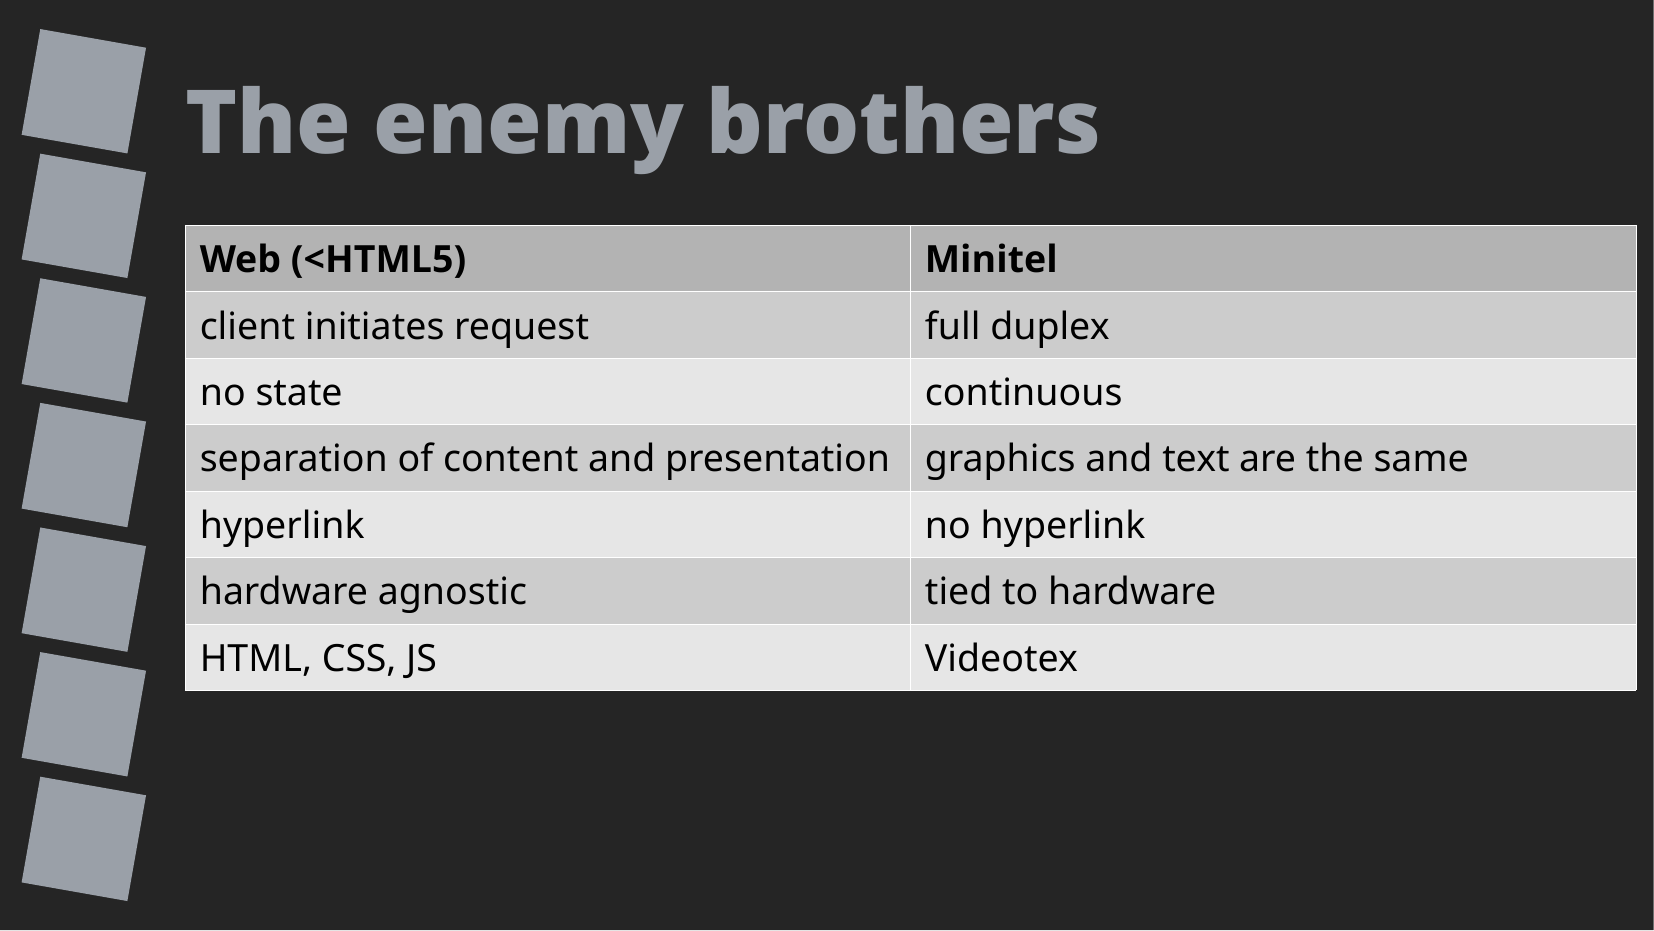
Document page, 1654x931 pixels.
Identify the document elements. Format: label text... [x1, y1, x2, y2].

table_cell no state [186, 359, 910, 424]
table_cell graphics and text are the same [911, 425, 1636, 491]
title The enemy brothers [184, 59, 1654, 154]
table_header Web (<HTML5) [186, 226, 910, 291]
table_cell Videotex [911, 625, 1636, 690]
table_cell continuous [911, 359, 1636, 424]
table_header Minitel [911, 226, 1636, 291]
table_cell separation of content and presentation [186, 425, 910, 491]
table_cell hyperlink [186, 492, 910, 557]
table_cell HTML, CSS, JS [186, 625, 910, 690]
table_cell no hyperlink [911, 492, 1636, 557]
table_cell full duplex [911, 292, 1636, 358]
table_cell tied to hardware [911, 558, 1636, 624]
table_cell hardware agnostic [186, 558, 910, 624]
table_cell client initiates request [186, 292, 910, 358]
